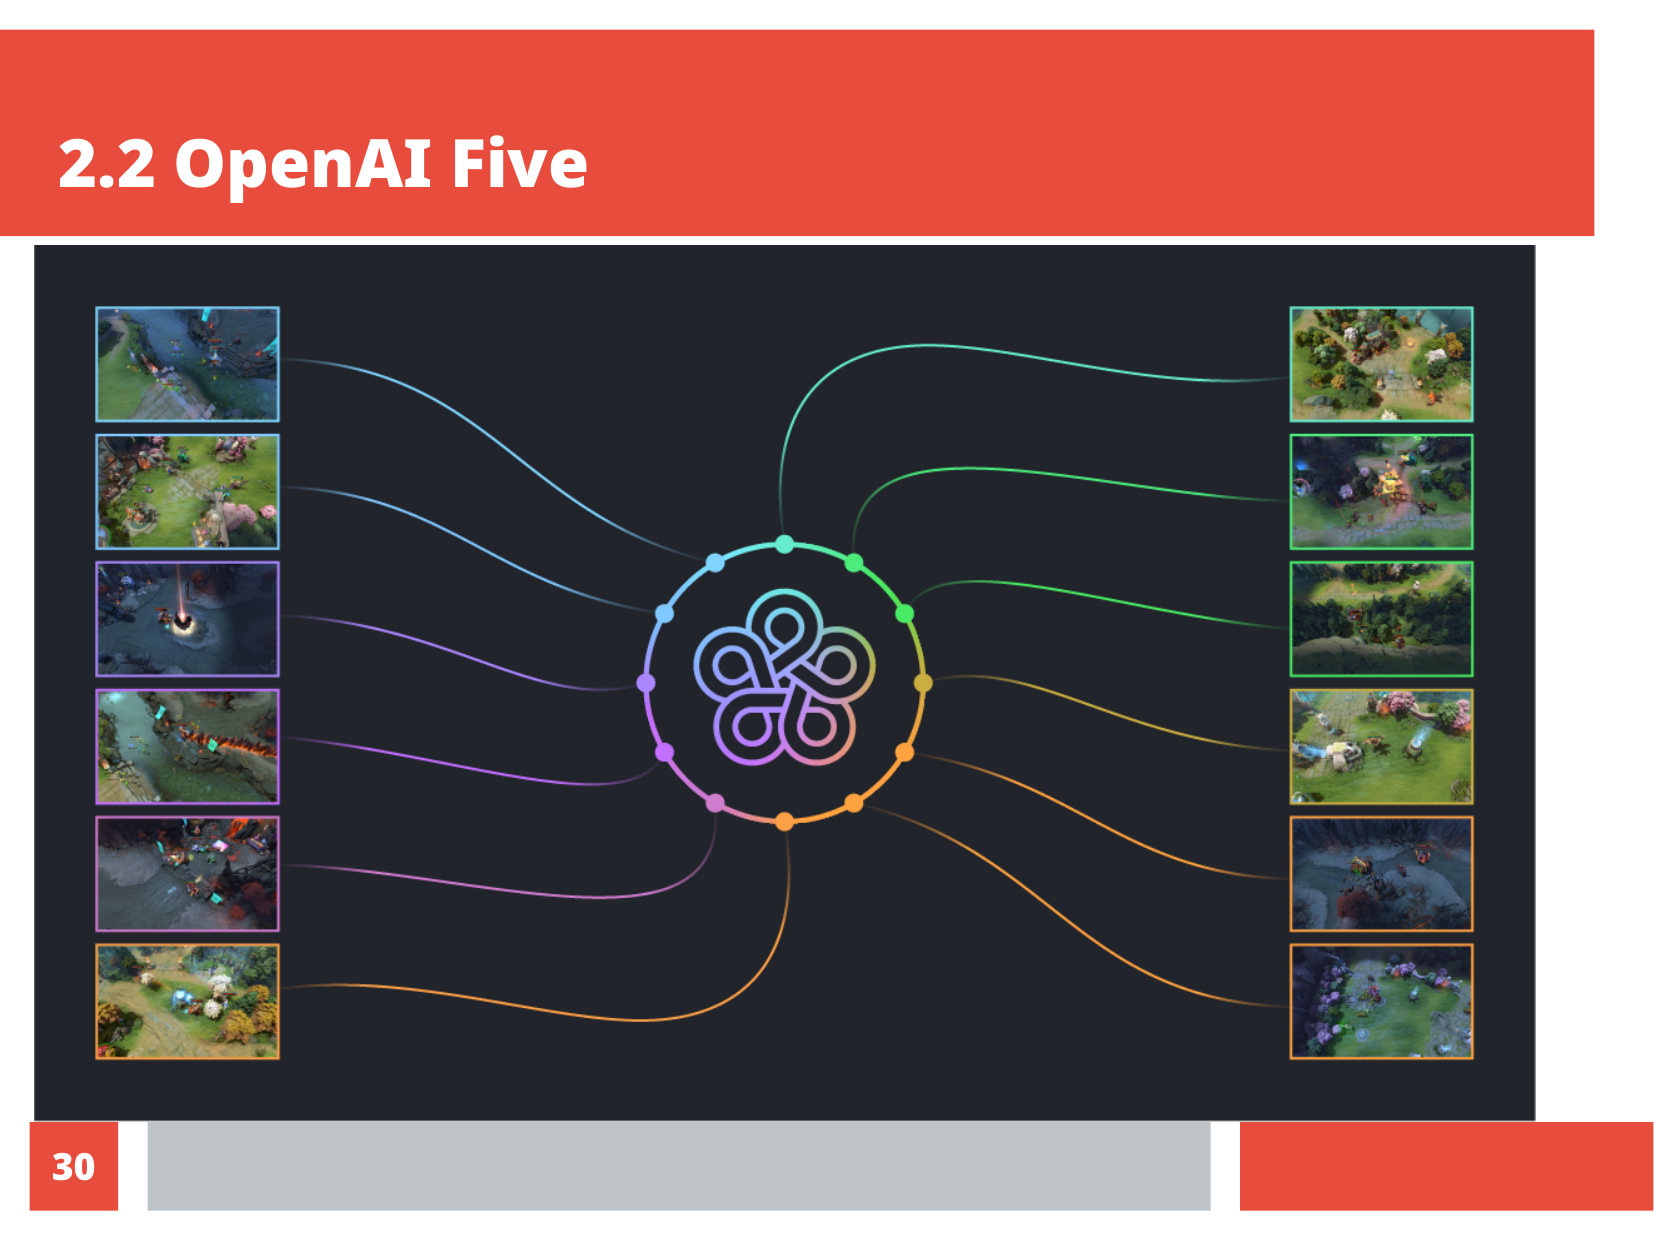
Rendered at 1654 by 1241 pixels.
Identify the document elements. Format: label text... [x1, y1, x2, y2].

picture [34, 245, 1536, 1123]
title 2.2 OpenAI Five [59, 59, 1595, 207]
